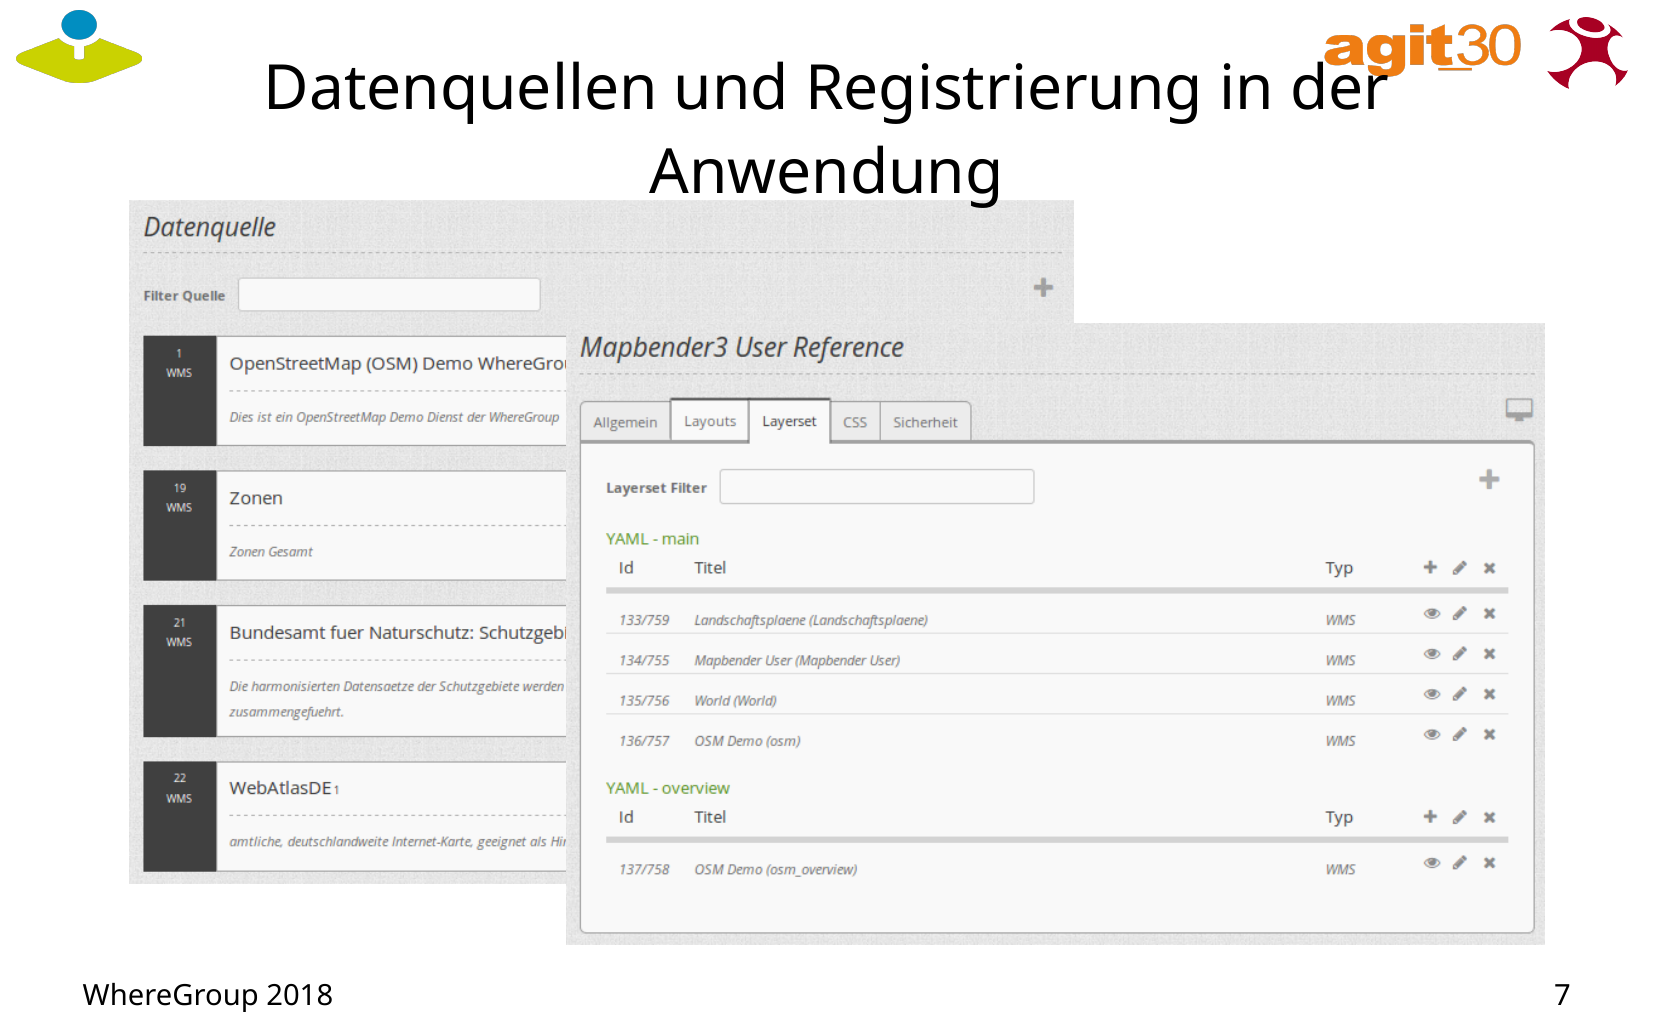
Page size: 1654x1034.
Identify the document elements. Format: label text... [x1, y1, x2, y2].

picture [1322, 21, 1524, 41]
picture [16, 10, 142, 83]
picture [1547, 17, 1628, 89]
picture [129, 214, 1545, 945]
title Datenquellen und Registrierung in der Anwendung [82, 41, 1571, 214]
